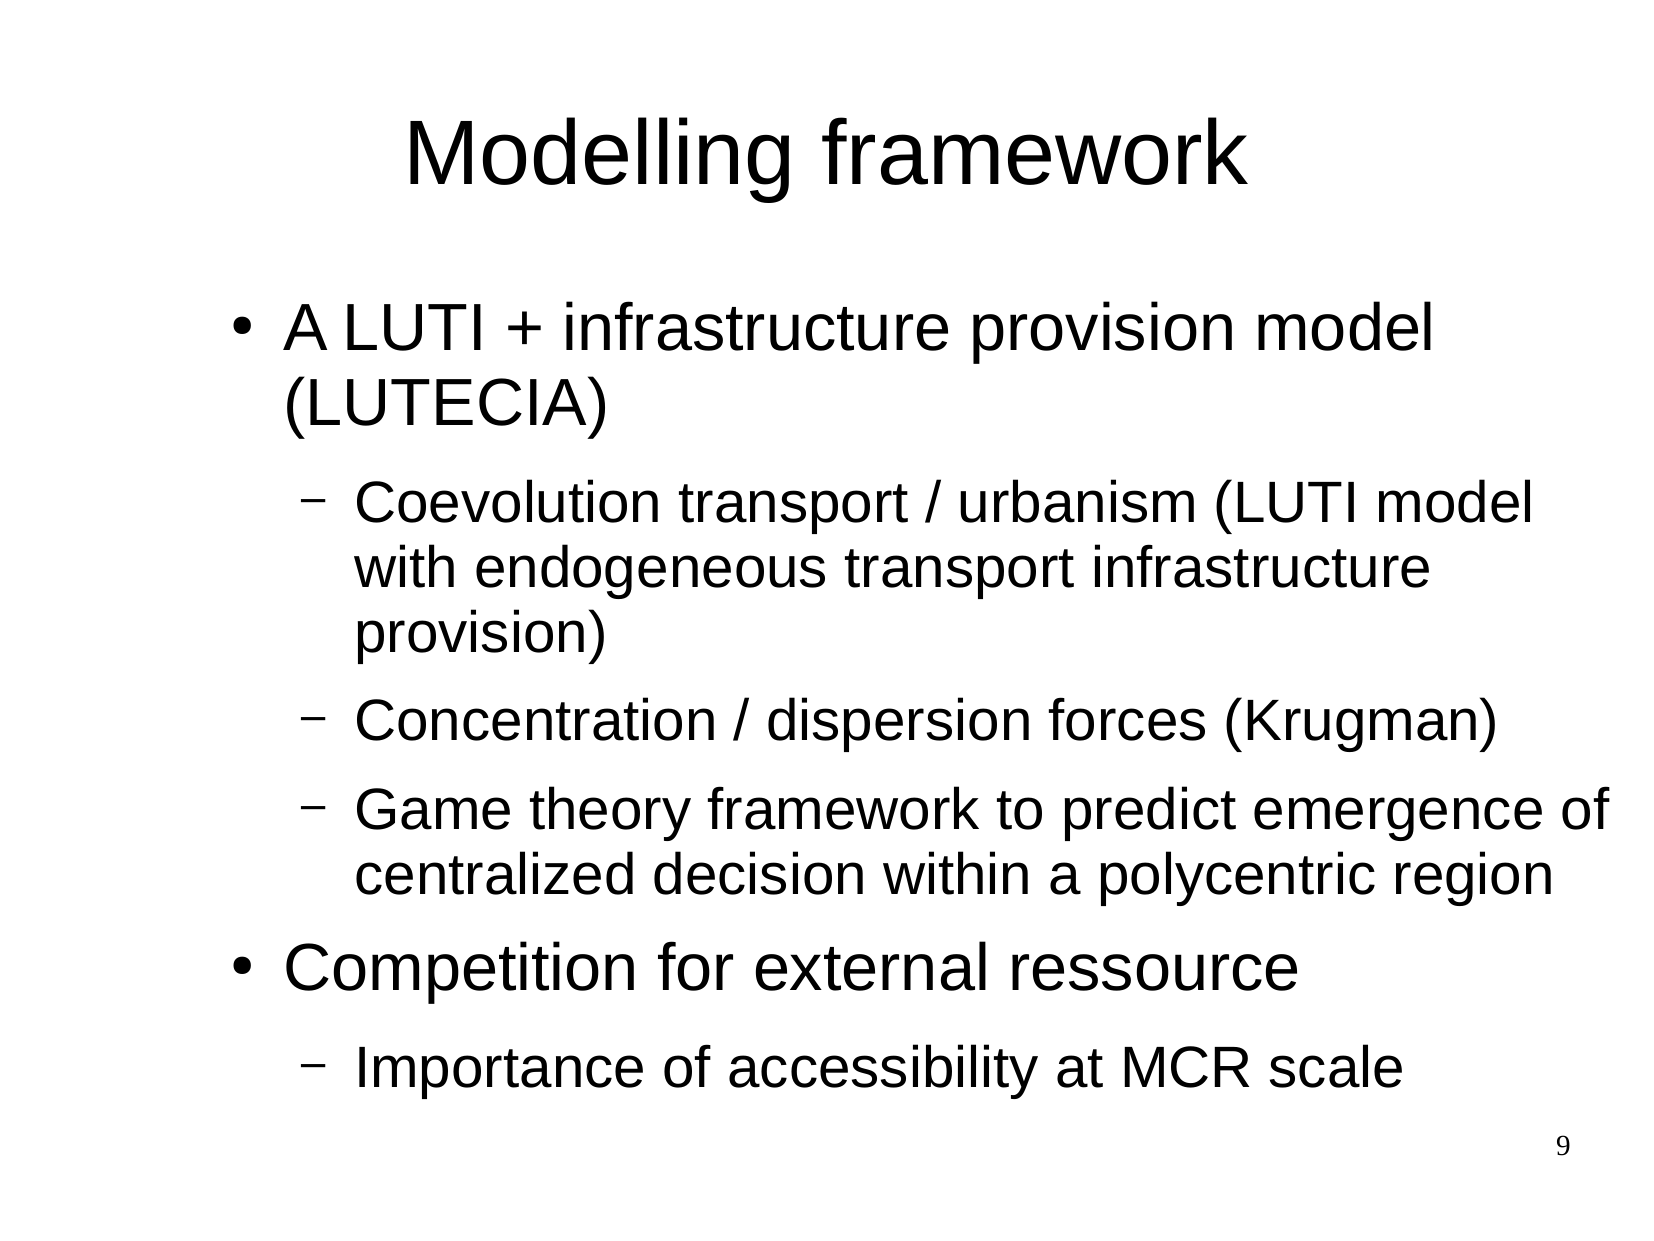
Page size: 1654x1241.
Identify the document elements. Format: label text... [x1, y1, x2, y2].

title Modelling framework [82, 49, 1571, 257]
list A LUTI + infrastructure provision model (LUTECIA) Coevolution transport / urbanism (LUTI model with endogeneous transport infrastructure provision) Concentration / dispersion forces (Krugman) Game theory framework to predict emergence of centralized decision within a polycentric region Competition for external ressource Importance of accessibility at MCR scale [212, 290, 1654, 1010]
